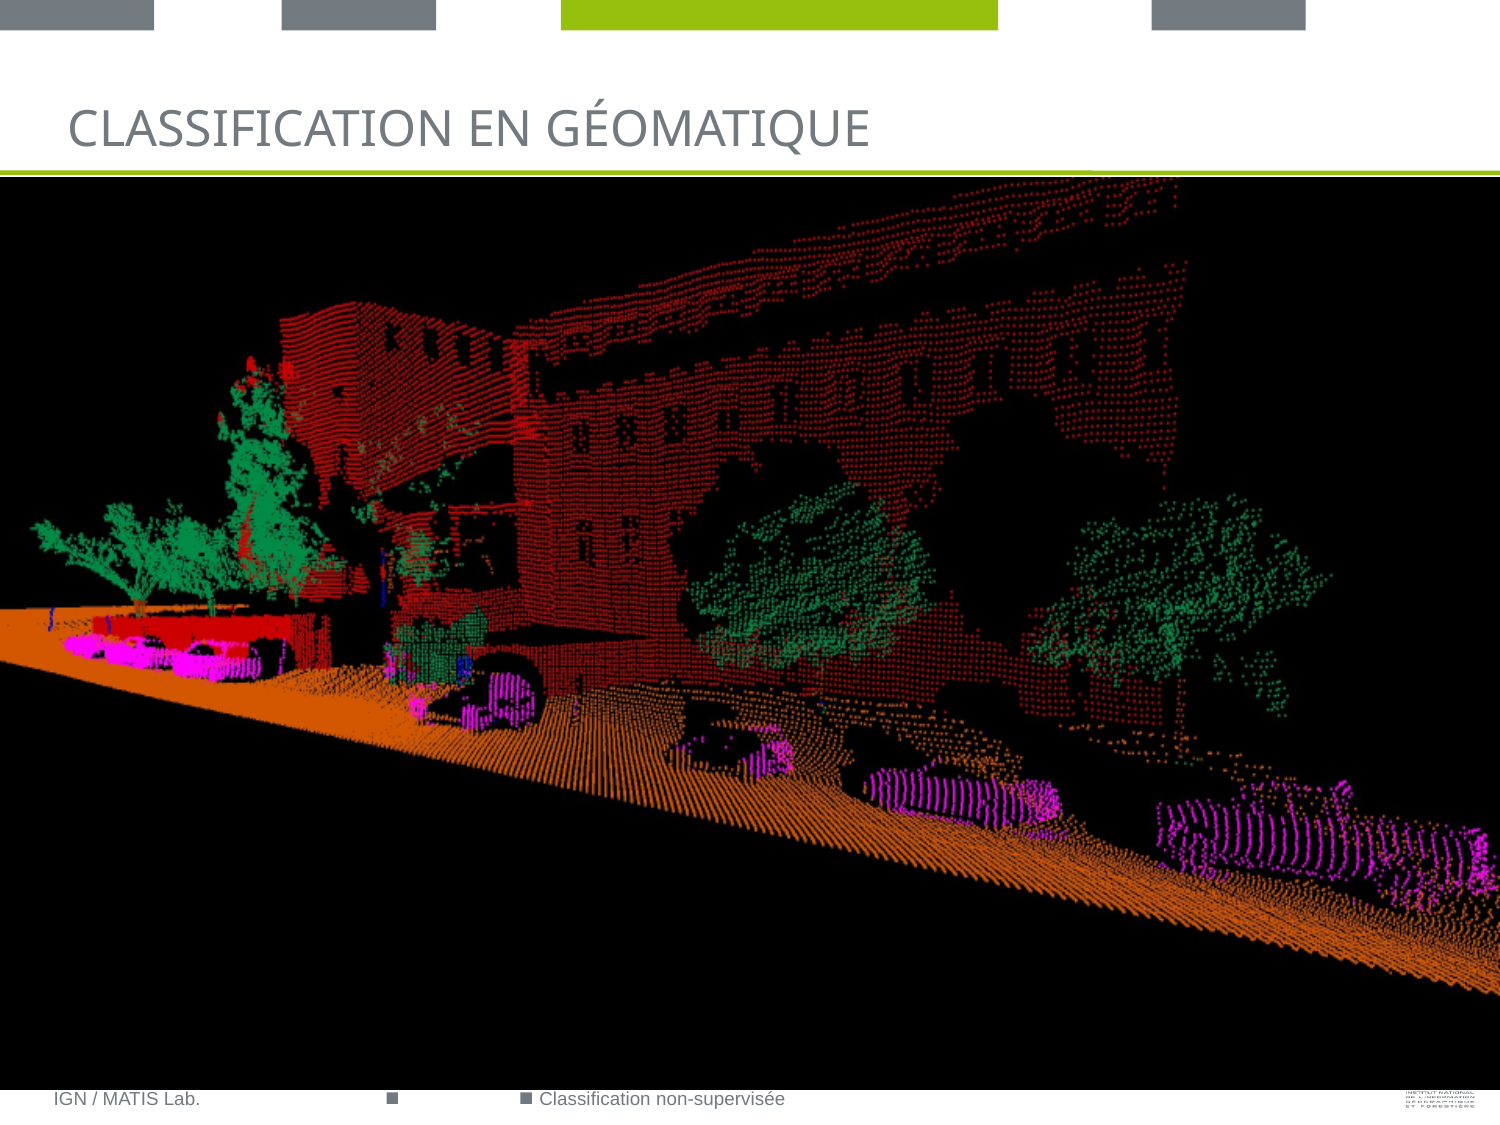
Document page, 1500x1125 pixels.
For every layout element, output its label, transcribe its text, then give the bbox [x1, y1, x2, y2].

text_box Classification non-supervisée [524, 1067, 875, 1125]
text_box CLASSIFICATION EN GÉOMATIQUE [53, 80, 1425, 173]
picture [0, 177, 1500, 1108]
text_box IGN / MATIS Lab. [39, 1067, 360, 1125]
